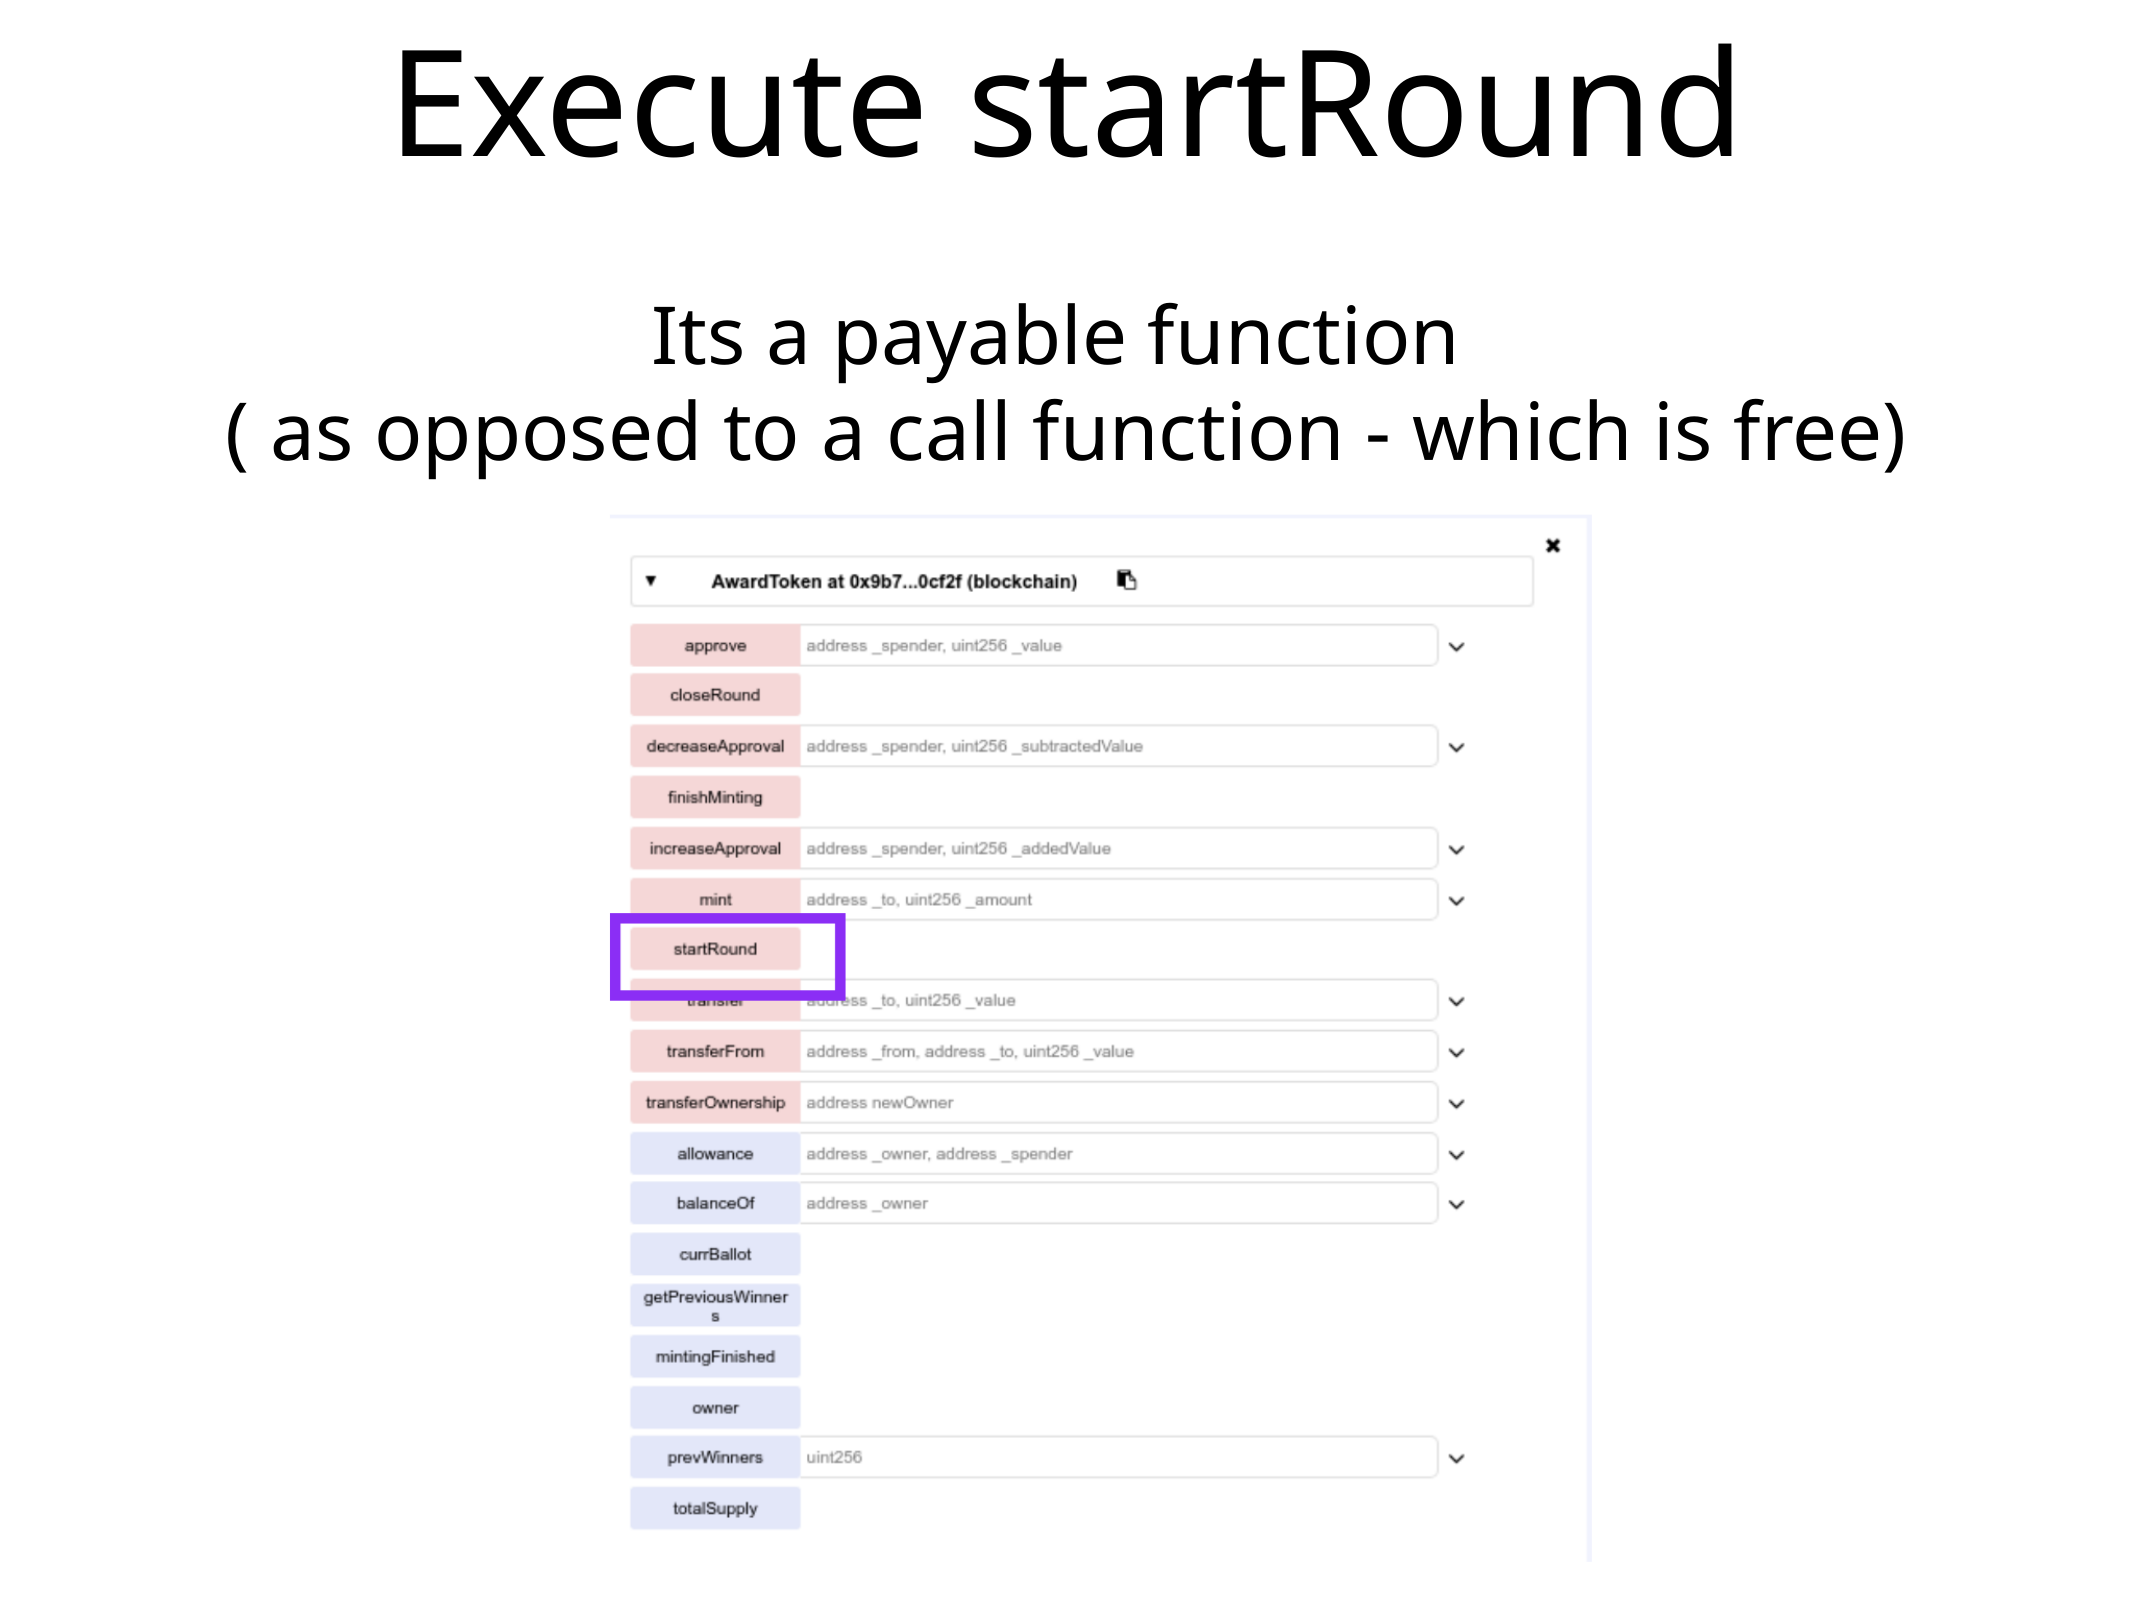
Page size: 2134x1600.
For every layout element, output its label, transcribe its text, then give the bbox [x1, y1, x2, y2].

subtitle Its a payable function ( as opposed to a call function - which is free) [112, 277, 2021, 558]
title Execute startRound [69, 1, 2064, 181]
picture [585, 497, 1644, 1590]
